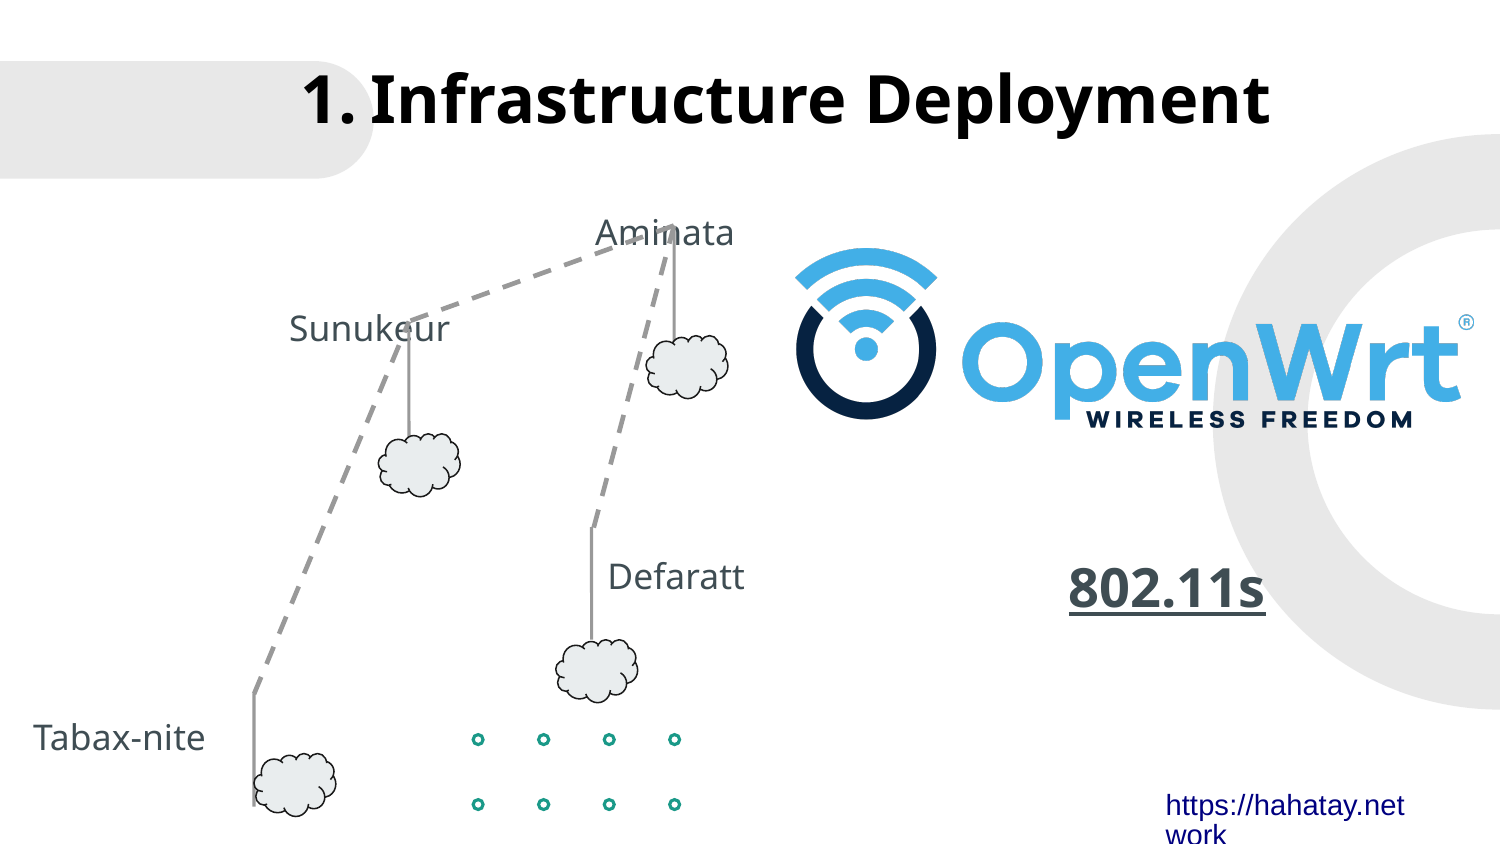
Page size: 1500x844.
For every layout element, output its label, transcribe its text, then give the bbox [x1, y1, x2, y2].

text_box Infrastructure Deployment [150, 42, 1417, 137]
picture [795, 248, 1474, 428]
text_box 802.11s [1053, 473, 1301, 634]
text_box [378, 433, 461, 497]
text_box Aminata [580, 152, 768, 268]
text_box [646, 335, 728, 399]
text_box Sunukeur [274, 248, 544, 364]
text_box Defaratt [592, 496, 862, 612]
text_box Tabax-nite [18, 657, 254, 773]
text_box [555, 639, 638, 703]
text_box [253, 753, 336, 817]
